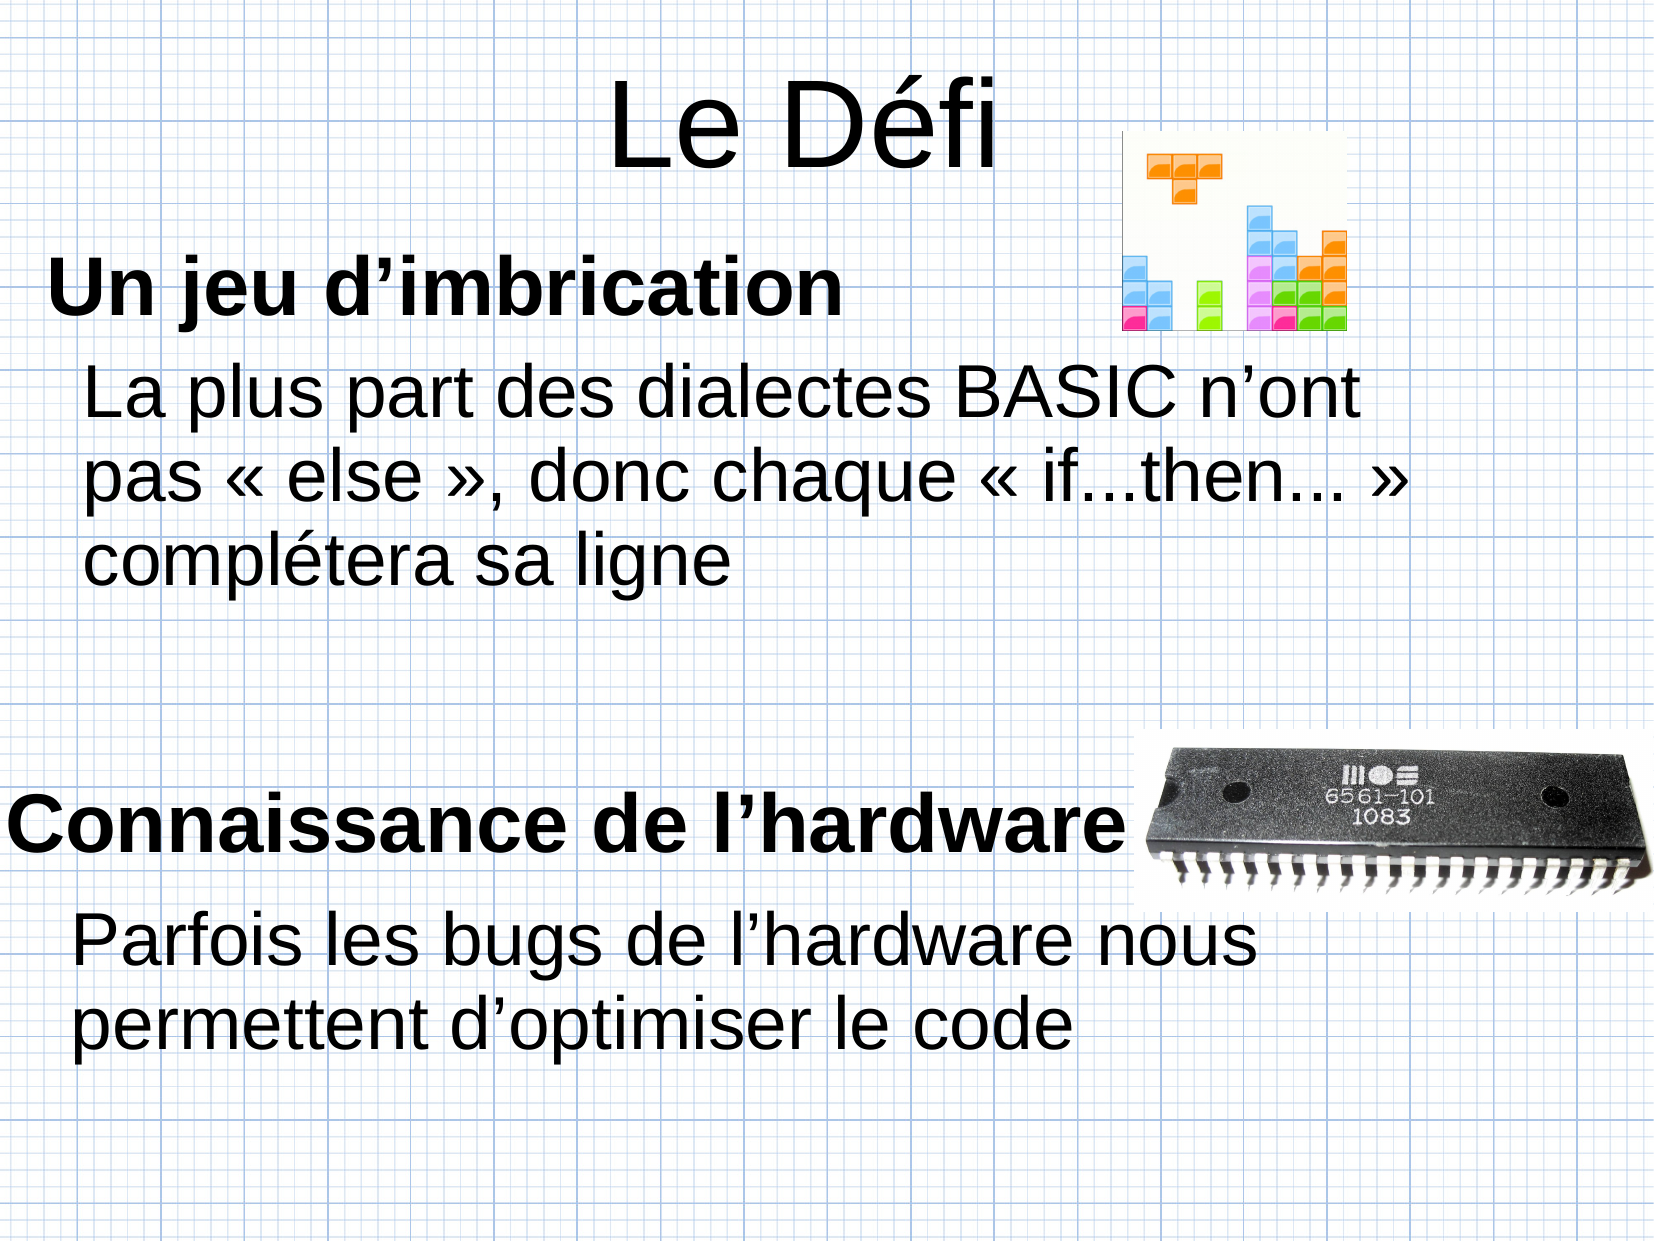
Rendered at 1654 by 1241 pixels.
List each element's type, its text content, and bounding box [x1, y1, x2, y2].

picture [0, 0, 1654, 1241]
list Parfois les bugs de l’hardware nous permettent d’optimiser le code [0, 897, 1489, 1198]
list La plus part des dialectes BASIC n’ont pas « else », donc chaque « if...then... » complétera sa ligne [11, 349, 1501, 650]
title Un jeu d’imbrication [0, 236, 931, 337]
title Connaissance de l’hardware [0, 761, 1134, 886]
text_box Le Défi [590, 47, 1017, 202]
